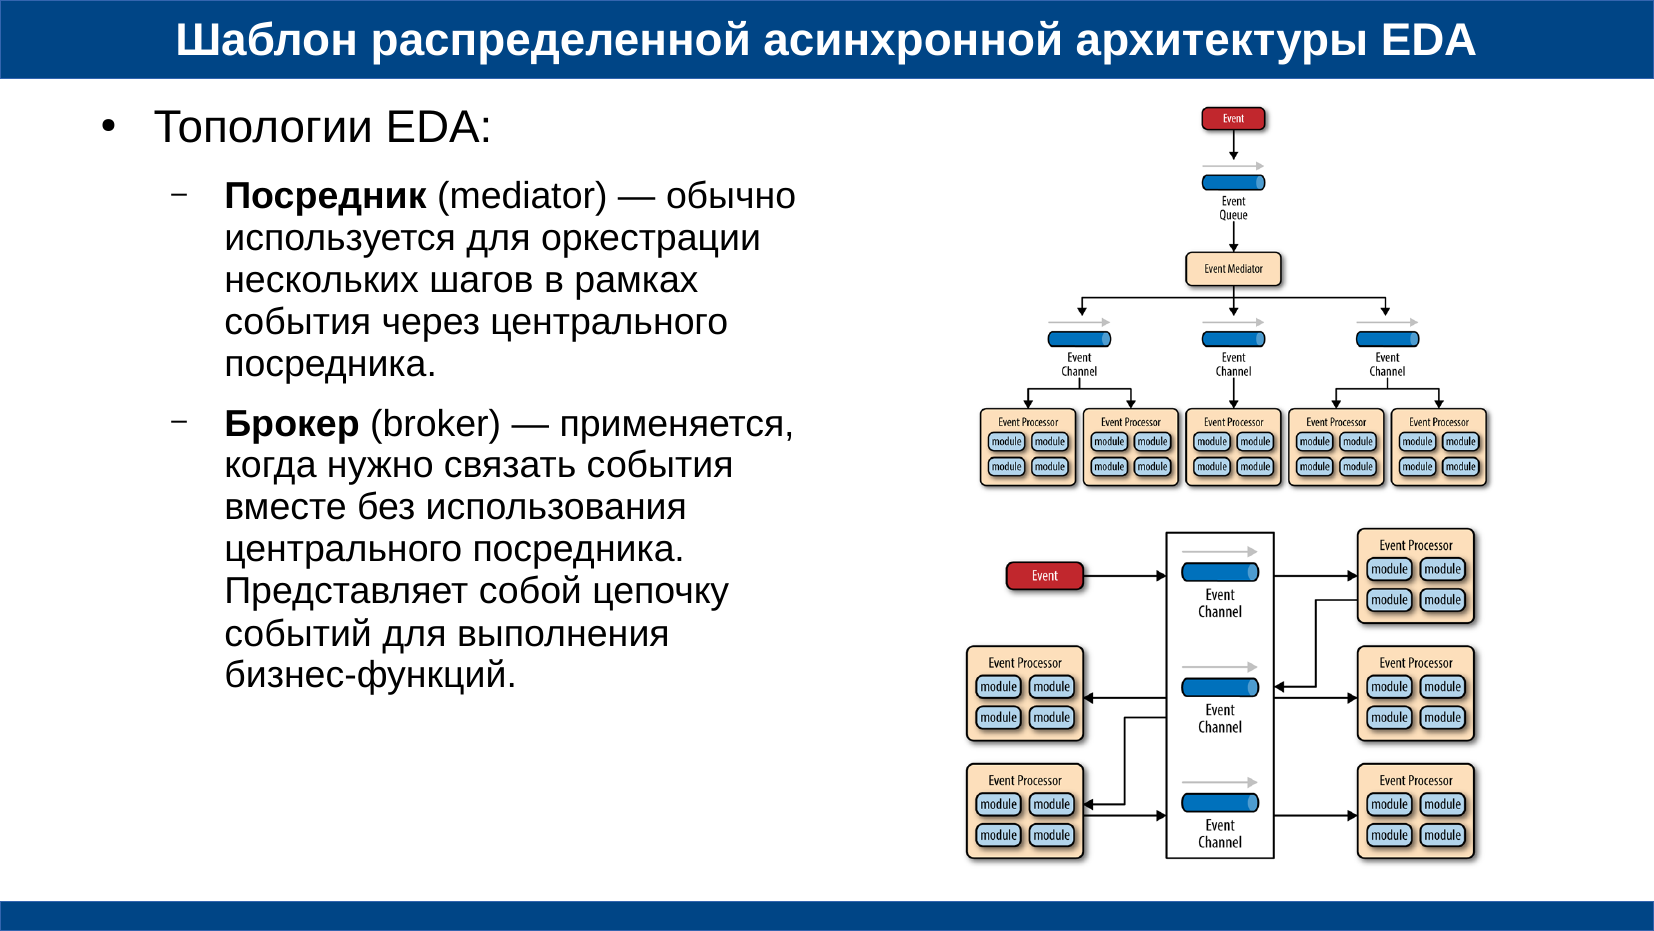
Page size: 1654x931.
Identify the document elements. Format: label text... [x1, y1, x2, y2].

title Шаблон распределенной асинхронной архитектуры EDA [0, 0, 1654, 79]
picture [960, 522, 1486, 871]
list Топологии EDA: Посредник (mediator) — обычно используется для оркестрации нескольких шагов в рамках события через центрального посредника. Брокер (broker) — применяется, когда нужно связать события вместе без использования центрального посредника. Представляет собой цепочку событий для выполнения бизнес-функций. [82, 101, 809, 826]
picture [975, 102, 1496, 496]
